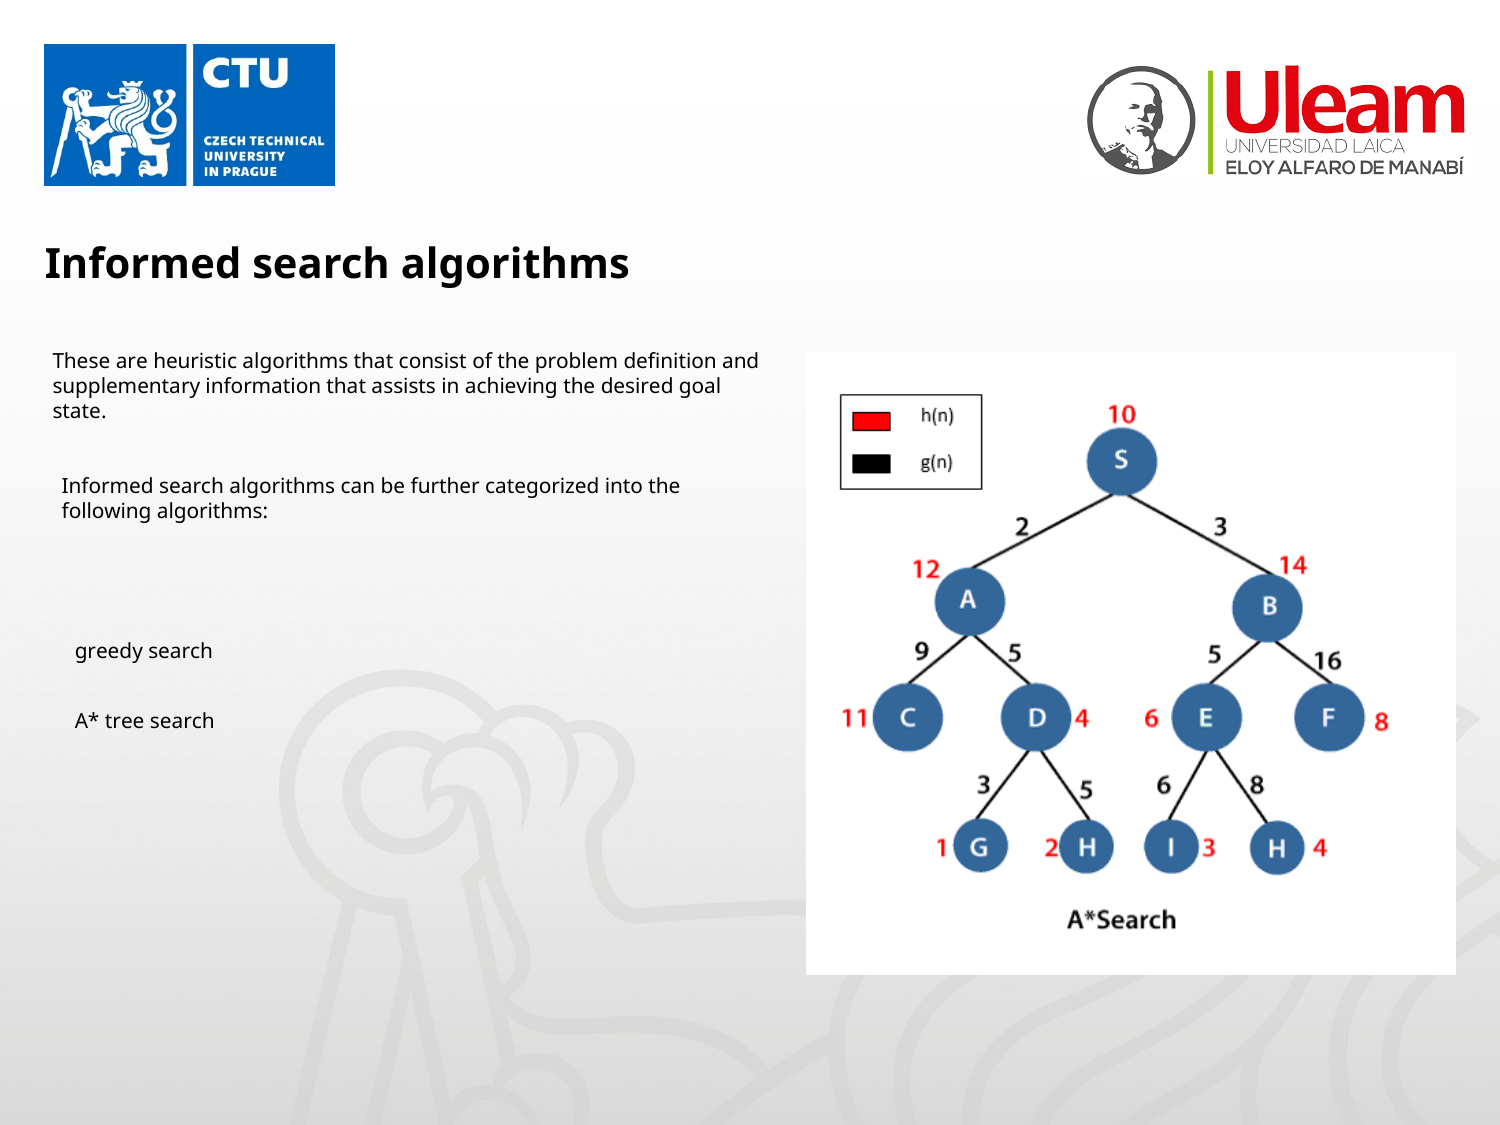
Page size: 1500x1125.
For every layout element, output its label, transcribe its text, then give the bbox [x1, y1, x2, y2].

title Informed search algorithms [30, 229, 751, 346]
text_box greedy search A* tree search [60, 630, 376, 882]
text_box These are heuristic algorithms that consist of the problem definition and supplementary information that assists in achieving the desired goal state. [37, 340, 796, 430]
text_box Informed search algorithms can be further categorized into the following algorithms: [46, 464, 766, 530]
picture [0, 0, 1500, 1125]
